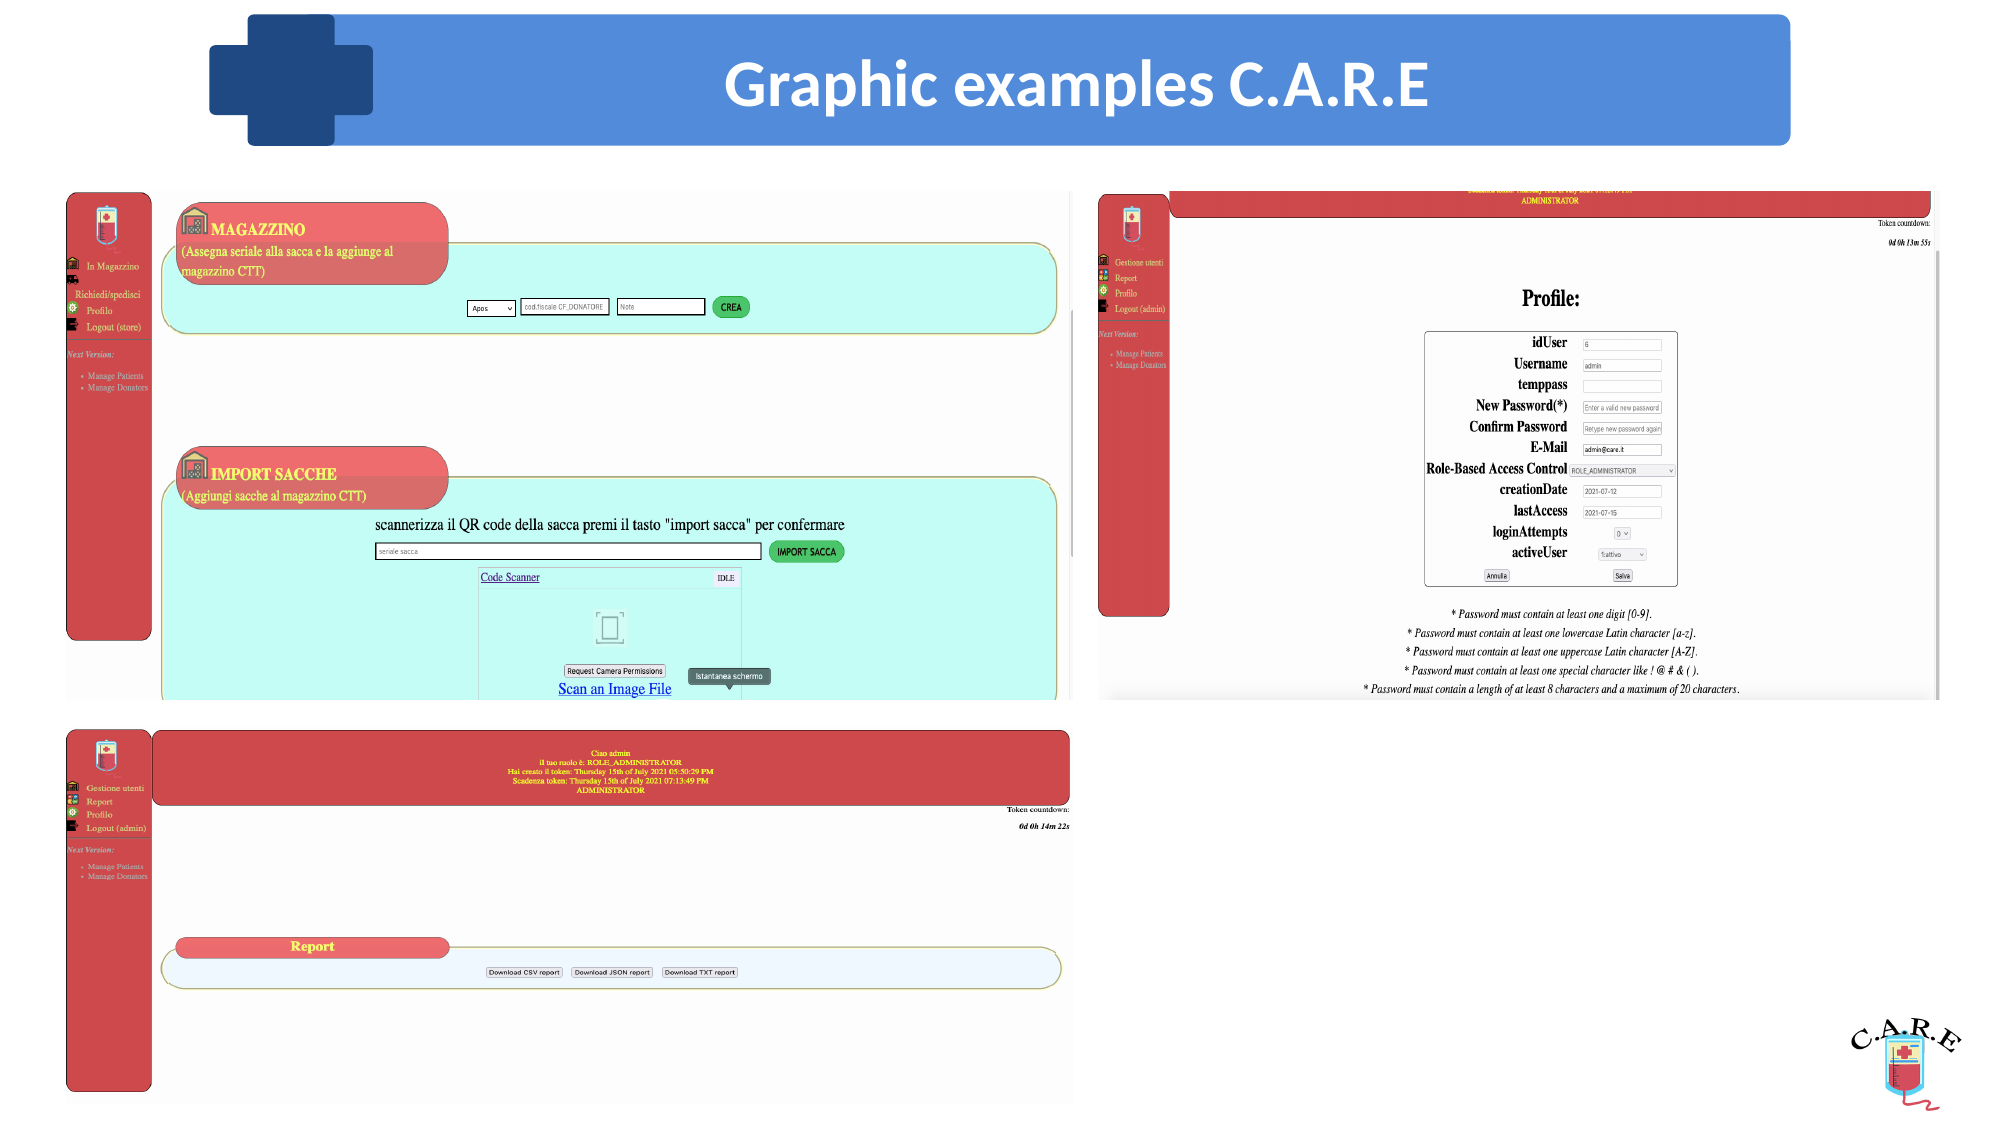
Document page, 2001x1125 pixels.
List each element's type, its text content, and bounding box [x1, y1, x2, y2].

picture [1805, 1015, 2000, 1125]
picture [66, 727, 1073, 1103]
picture [1098, 191, 1940, 700]
text_box Graphic examples C.A.R.E [419, 31, 1736, 128]
picture [66, 191, 1073, 700]
text_box [209, 14, 1791, 146]
